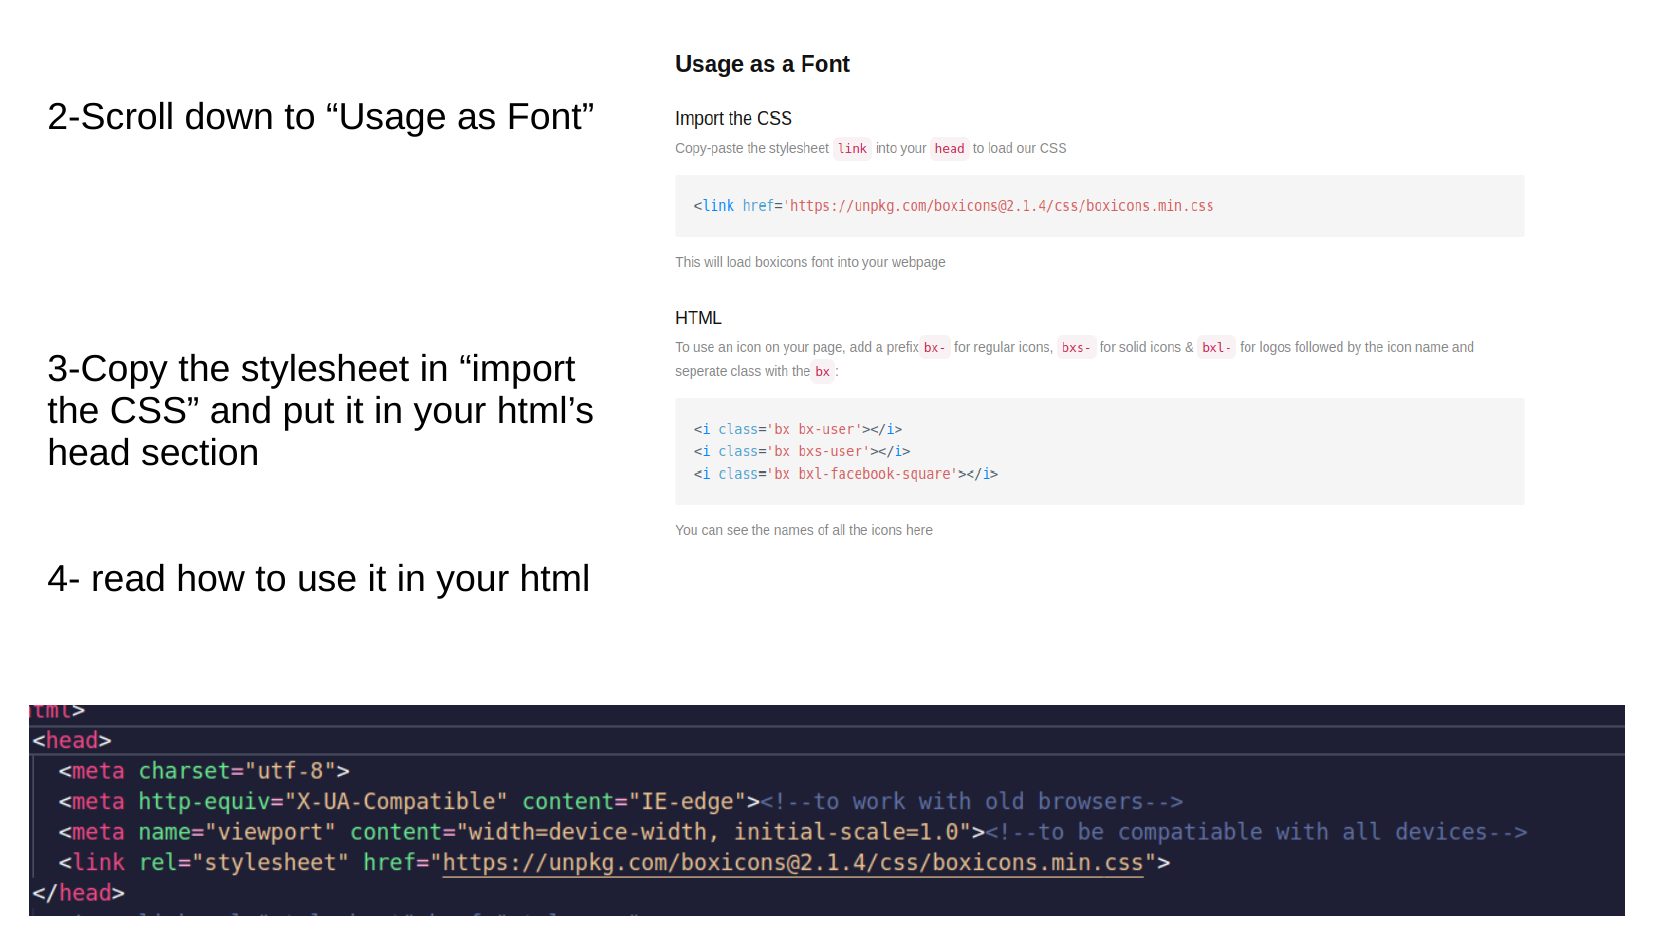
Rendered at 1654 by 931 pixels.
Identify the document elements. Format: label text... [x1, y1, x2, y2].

picture [29, 705, 1625, 916]
picture [620, 29, 1654, 562]
text_box 2-Scroll down to “Usage as Font” 3-Copy the stylesheet in “import the CSS” and put it in your html’s head section 4- read how to use it in your html [32, 88, 621, 608]
